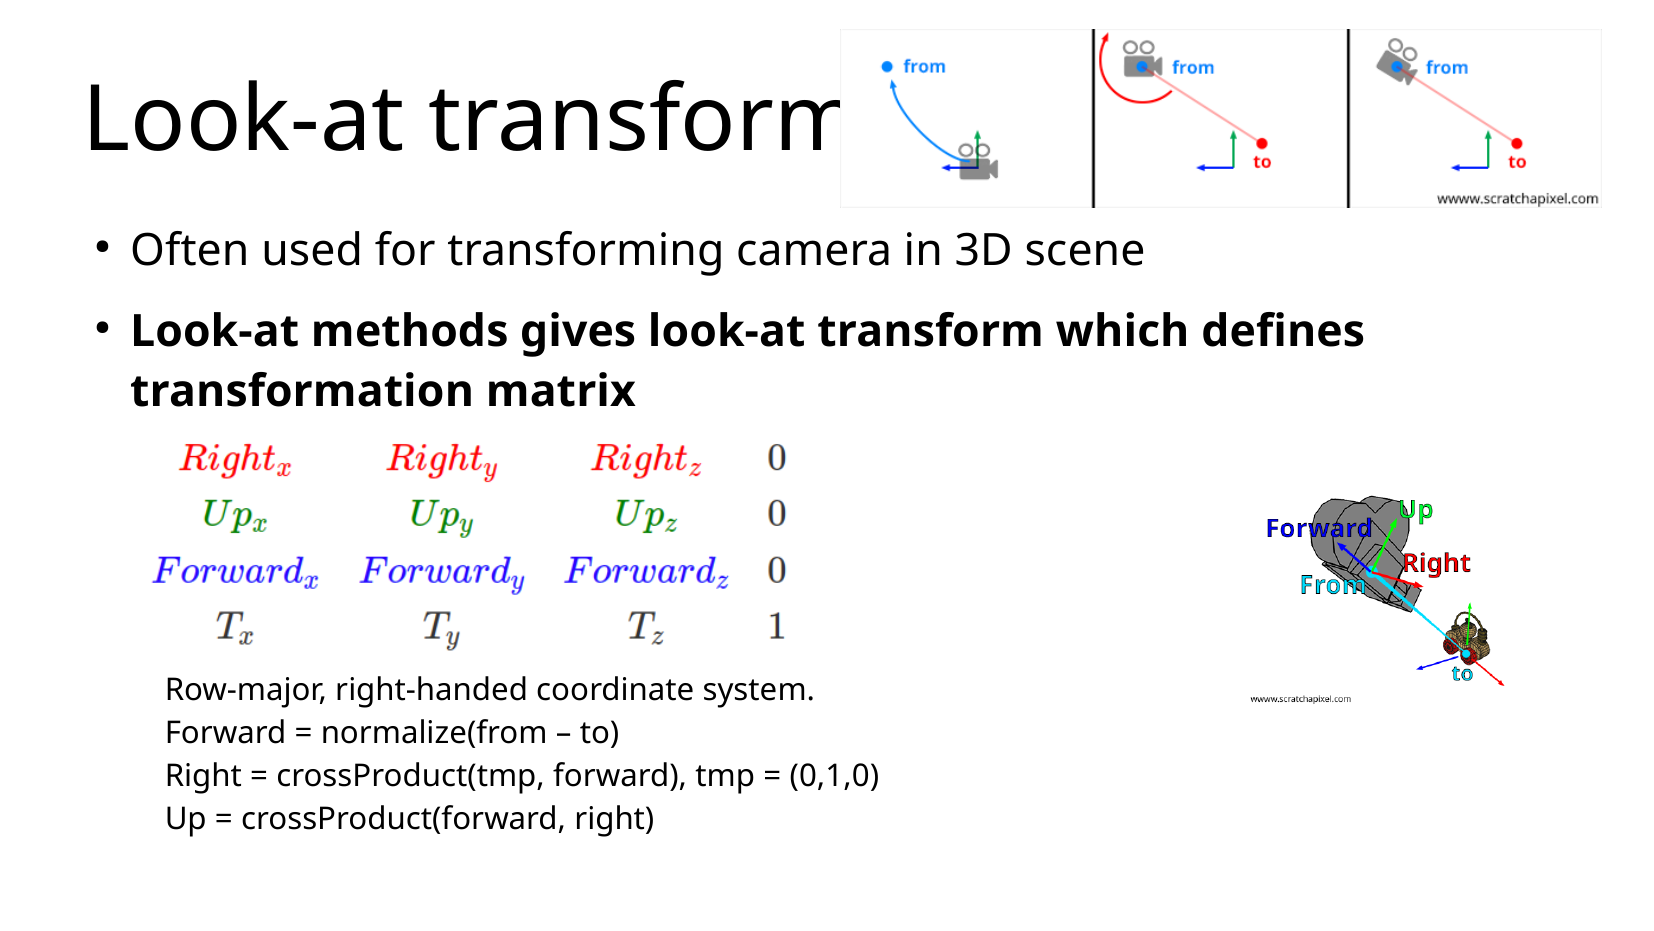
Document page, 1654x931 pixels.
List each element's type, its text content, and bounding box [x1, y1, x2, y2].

picture [1248, 464, 1531, 706]
text_box Row-major, right-handed coordinate system. Forward = normalize(from – to) Right = crossProduct(tmp, forward), tmp = (0,1,0) Up = crossProduct(forward, right) [150, 660, 1231, 870]
list Often used for transforming camera in 3D scene Look-at methods gives look-at transform which defines transformation matrix [82, 217, 1571, 421]
title Look-at transform [82, 37, 840, 193]
picture [135, 424, 816, 661]
picture [840, 29, 1602, 208]
